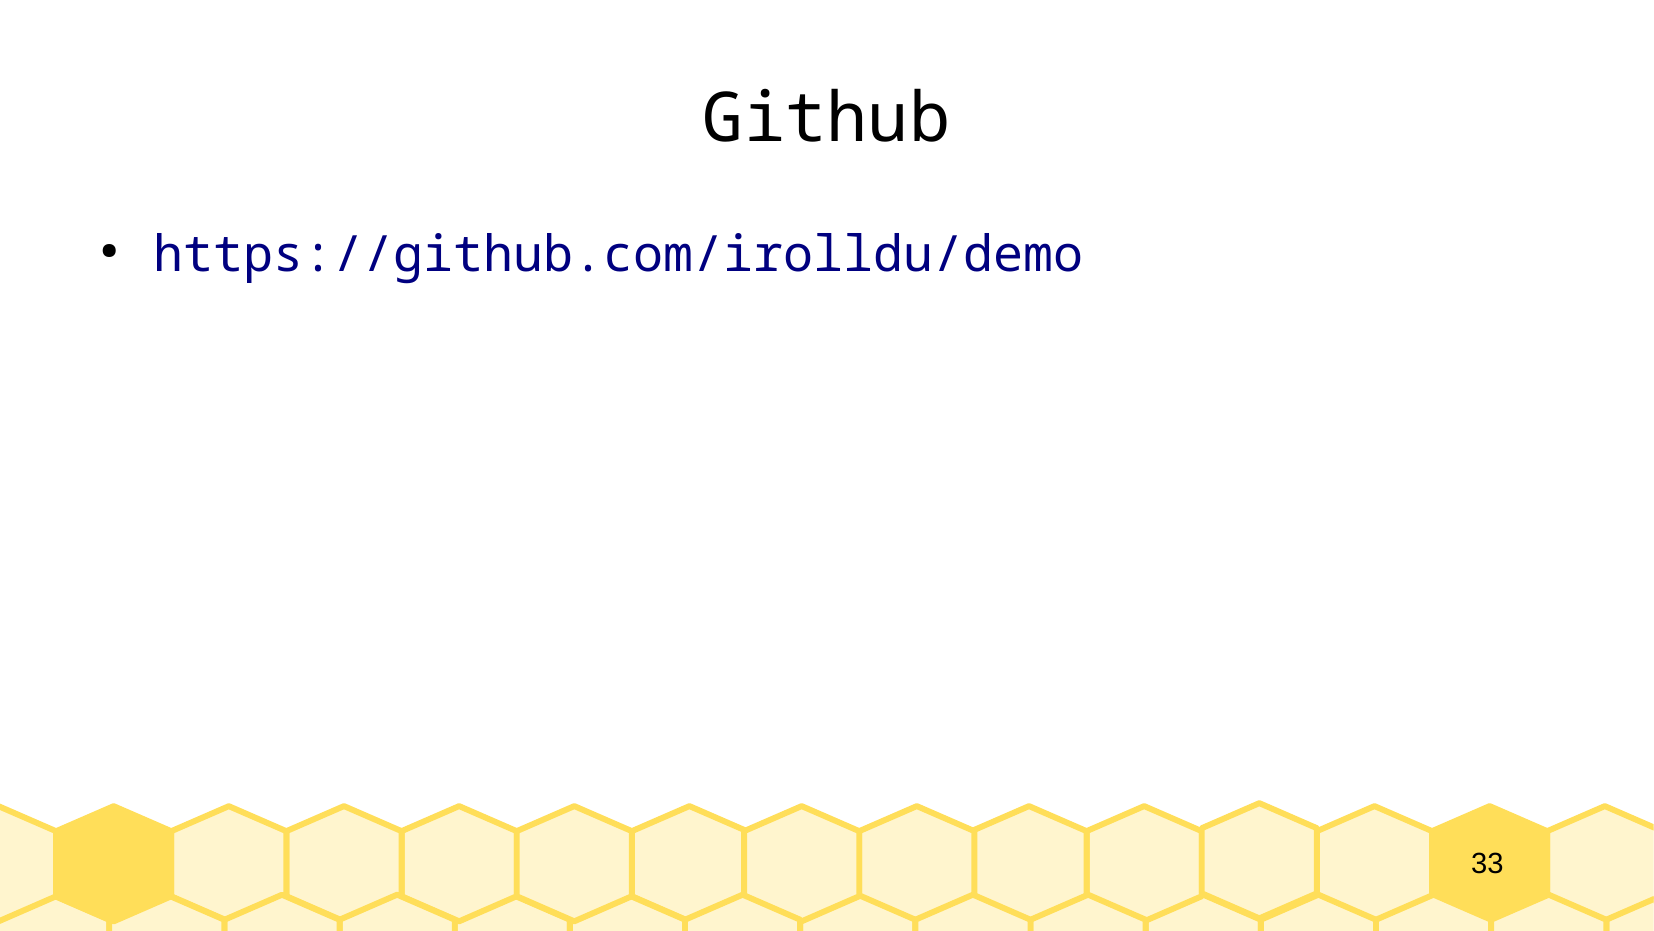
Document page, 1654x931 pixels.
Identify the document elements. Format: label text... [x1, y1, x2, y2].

title Github [82, 37, 1571, 193]
list https://github.com/irolldu/demo [82, 217, 1571, 758]
